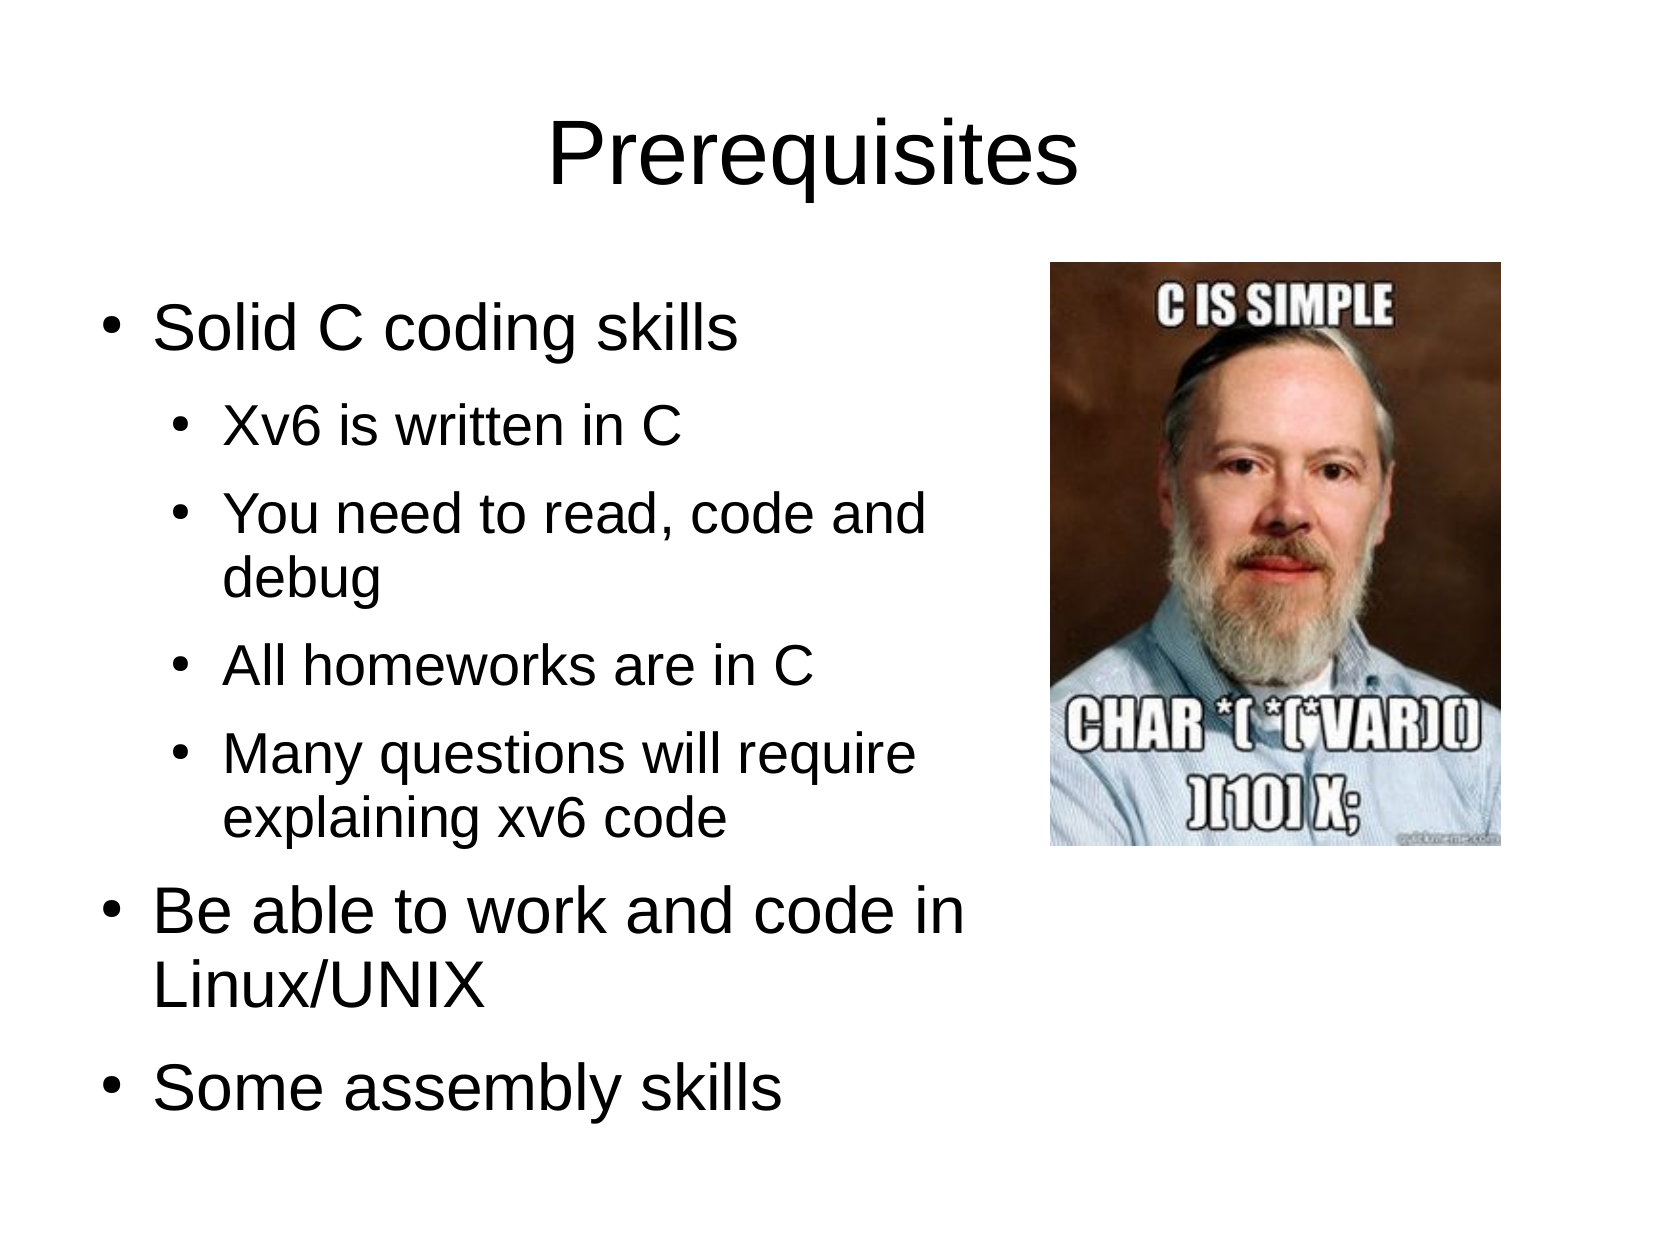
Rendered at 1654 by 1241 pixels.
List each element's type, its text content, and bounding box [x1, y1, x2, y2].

list Solid C coding skills Xv6 is written in C You need to read, code and debug All homeworks are in C Many questions will require explaining xv6 code Be able to work and code in Linux/UNIX Some assembly skills [82, 290, 1051, 1126]
title Prerequisites [82, 49, 1571, 257]
picture [1050, 262, 1501, 846]
